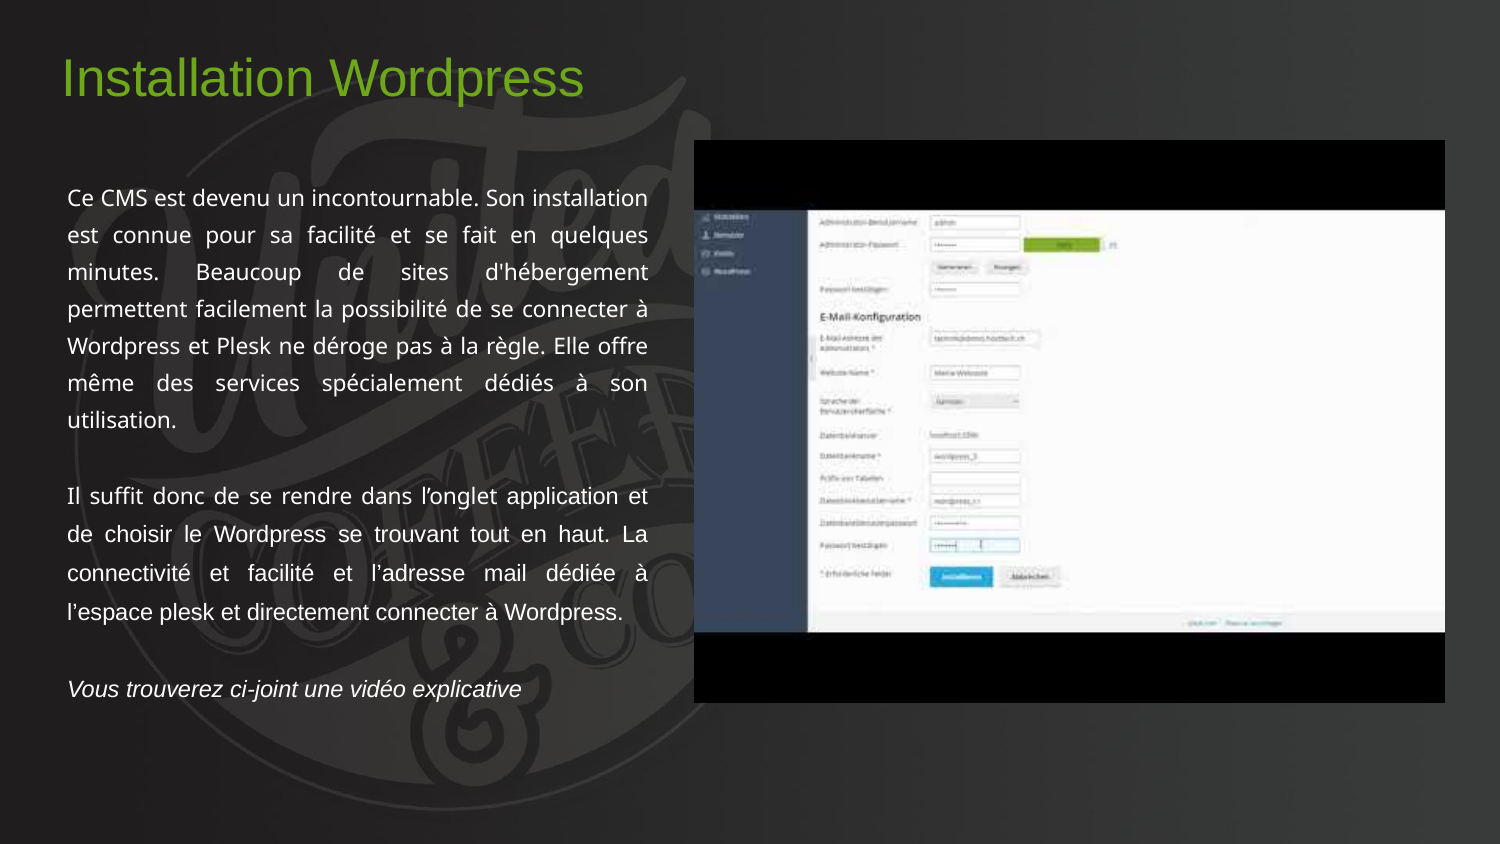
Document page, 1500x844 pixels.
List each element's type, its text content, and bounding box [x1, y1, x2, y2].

title Installation Wordpress [46, 28, 1445, 123]
picture [0, 0, 1500, 844]
list Ce CMS est devenu un incontournable. Son installation est connue pour sa facilité et se fait en quelques minutes. Beaucoup de sites d'hébergement permettent facilement la possibilité de se connecter à Wordpress et Plesk ne déroge pas à la règle. Elle offre même des services spécialement dédiés à son utilisation. Il suffit donc de se rendre dans l’onglet application et de choisir le Wordpress se trouvant tout en haut. La connectivité et facilité et l’adresse mail dédiée à l’espace plesk et directement connecter à Wordpress. Vous trouverez ci-joint une vidéo explicative [52, 158, 663, 719]
